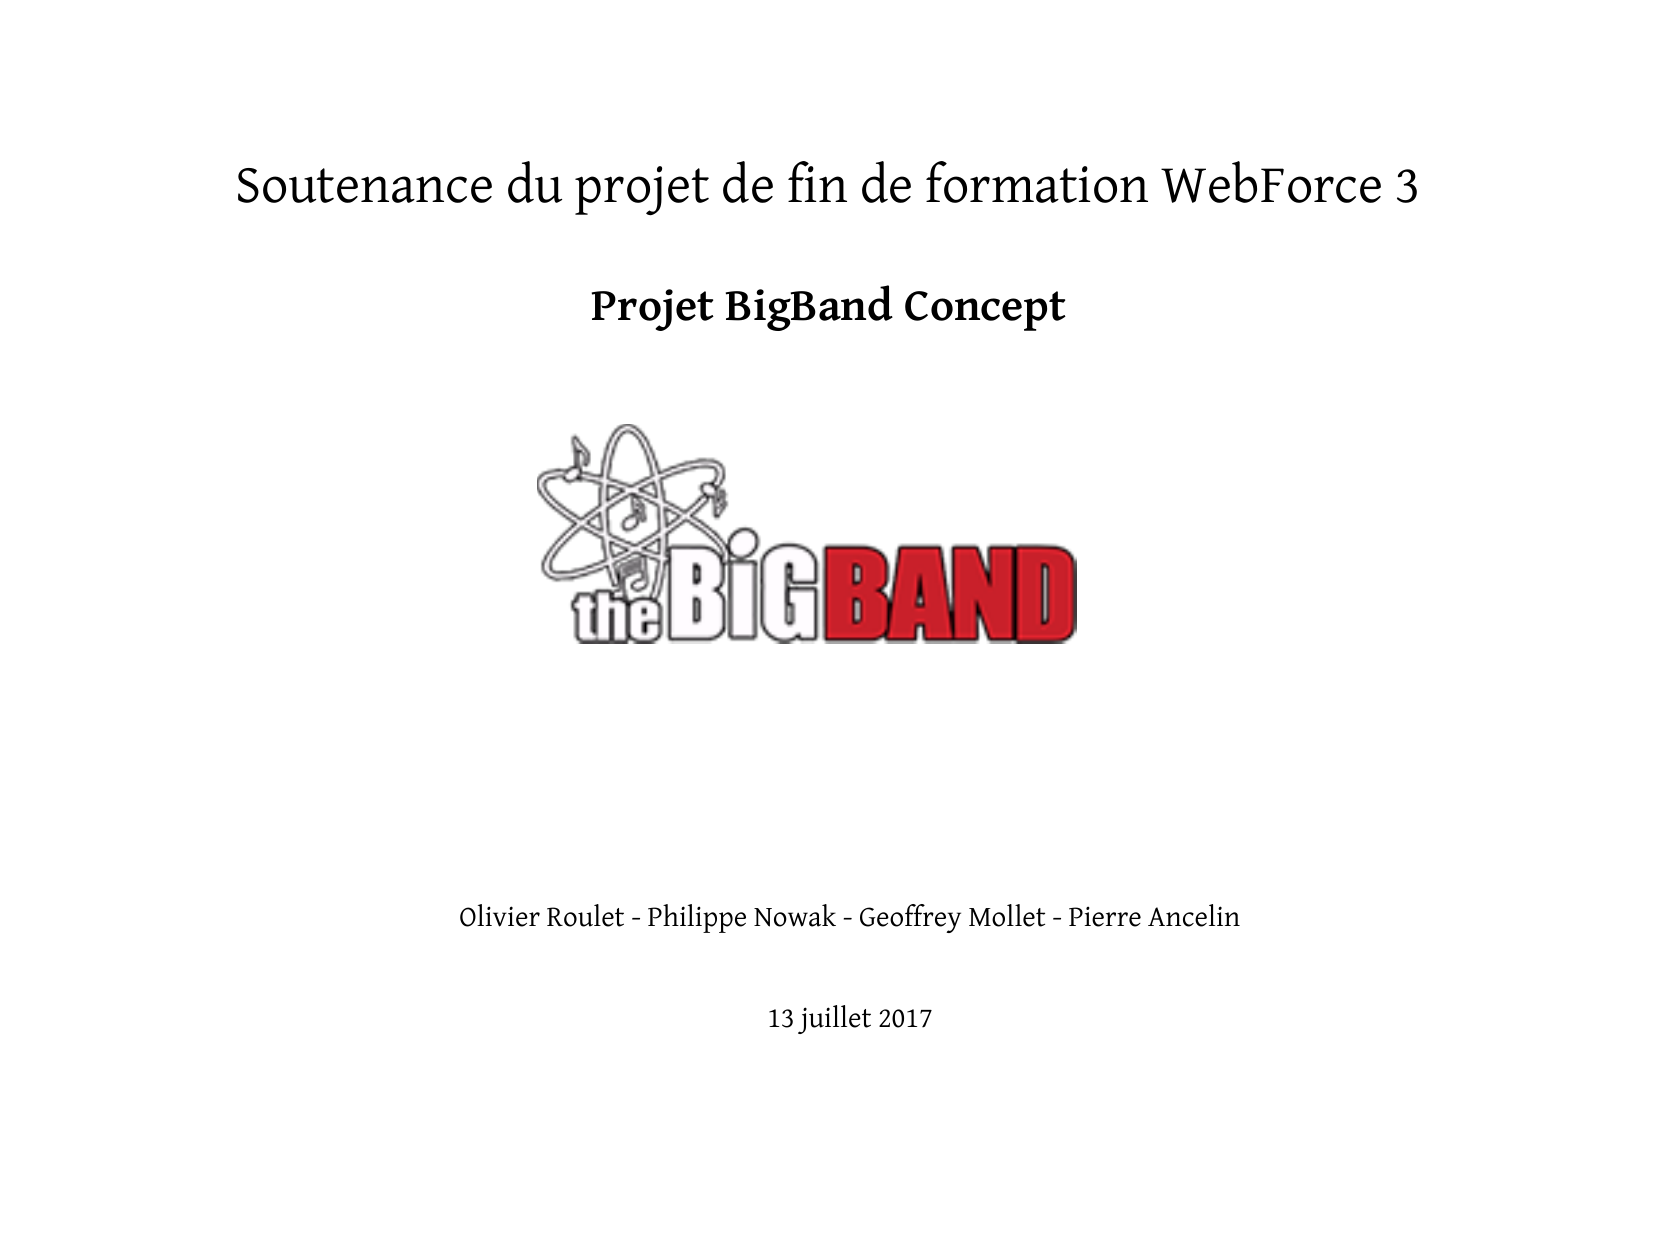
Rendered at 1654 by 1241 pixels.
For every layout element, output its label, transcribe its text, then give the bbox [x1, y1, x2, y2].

title Soutenance du projet de fin de formation WebForce 3 Projet BigBand Concept [85, 0, 1574, 445]
list Olivier Roulet - Philippe Nowak - Geoffrey Mollet - Pierre Ancelin 13 juillet 2017 [106, 664, 1595, 1138]
picture [537, 424, 1077, 644]
